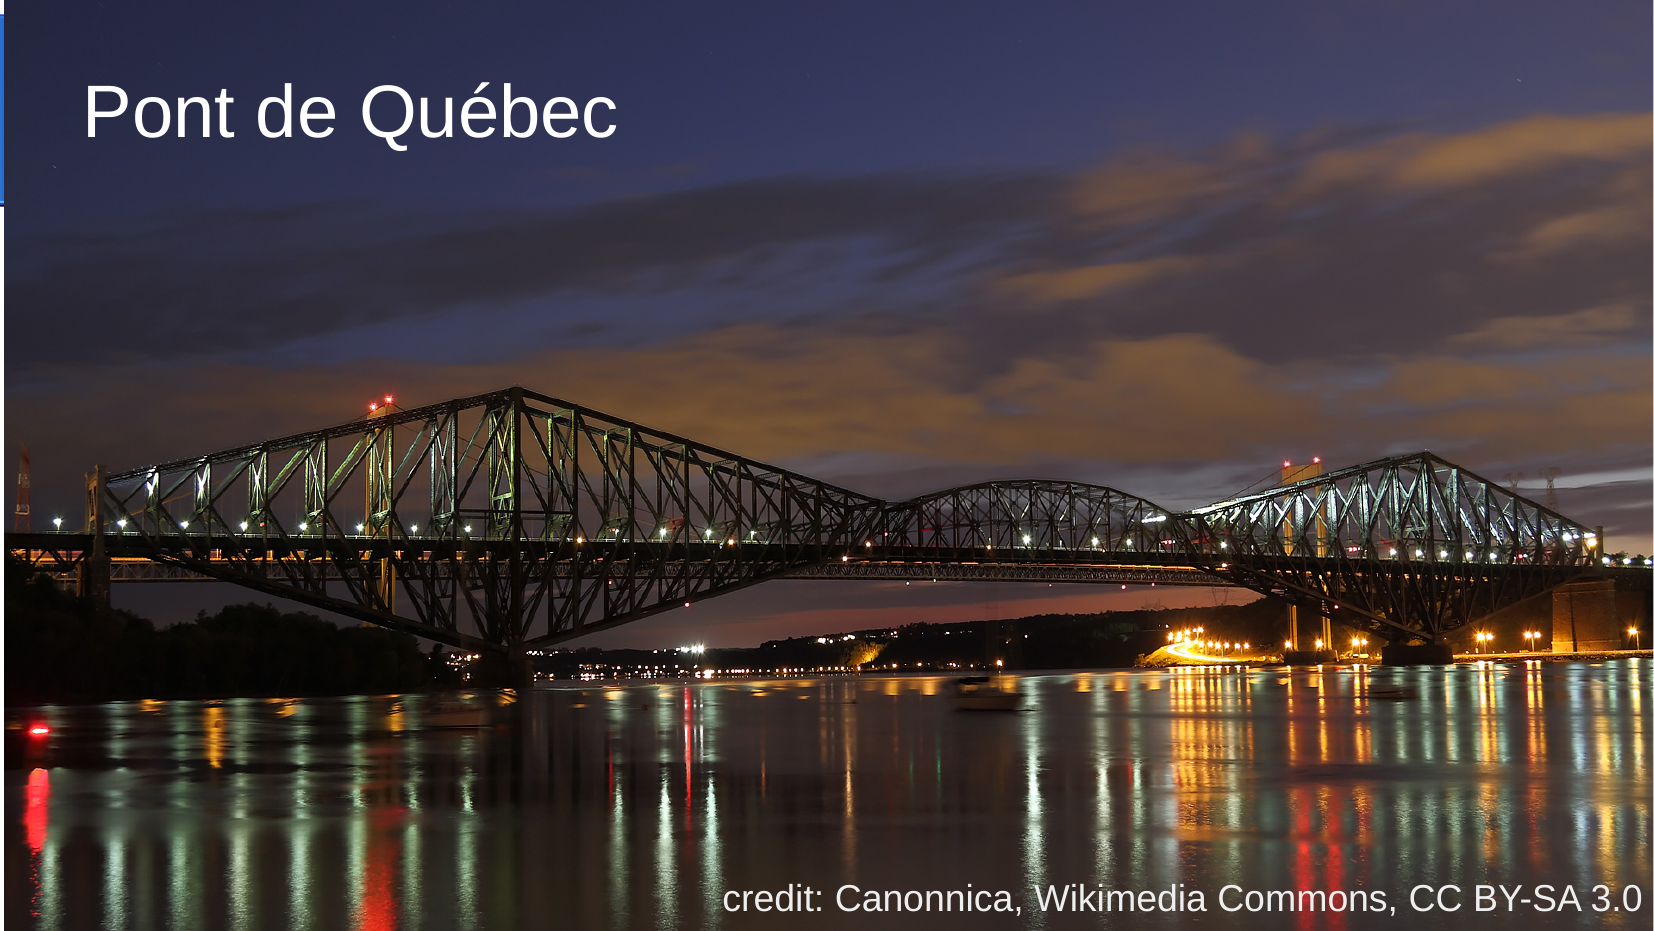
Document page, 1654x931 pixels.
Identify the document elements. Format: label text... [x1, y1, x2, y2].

text_box credit: Canonnica, Wikimedia Commons, CC BY-SA 3.0 [707, 870, 1654, 927]
title Pont de Québec [82, 35, 1235, 189]
picture [4, 0, 1654, 931]
